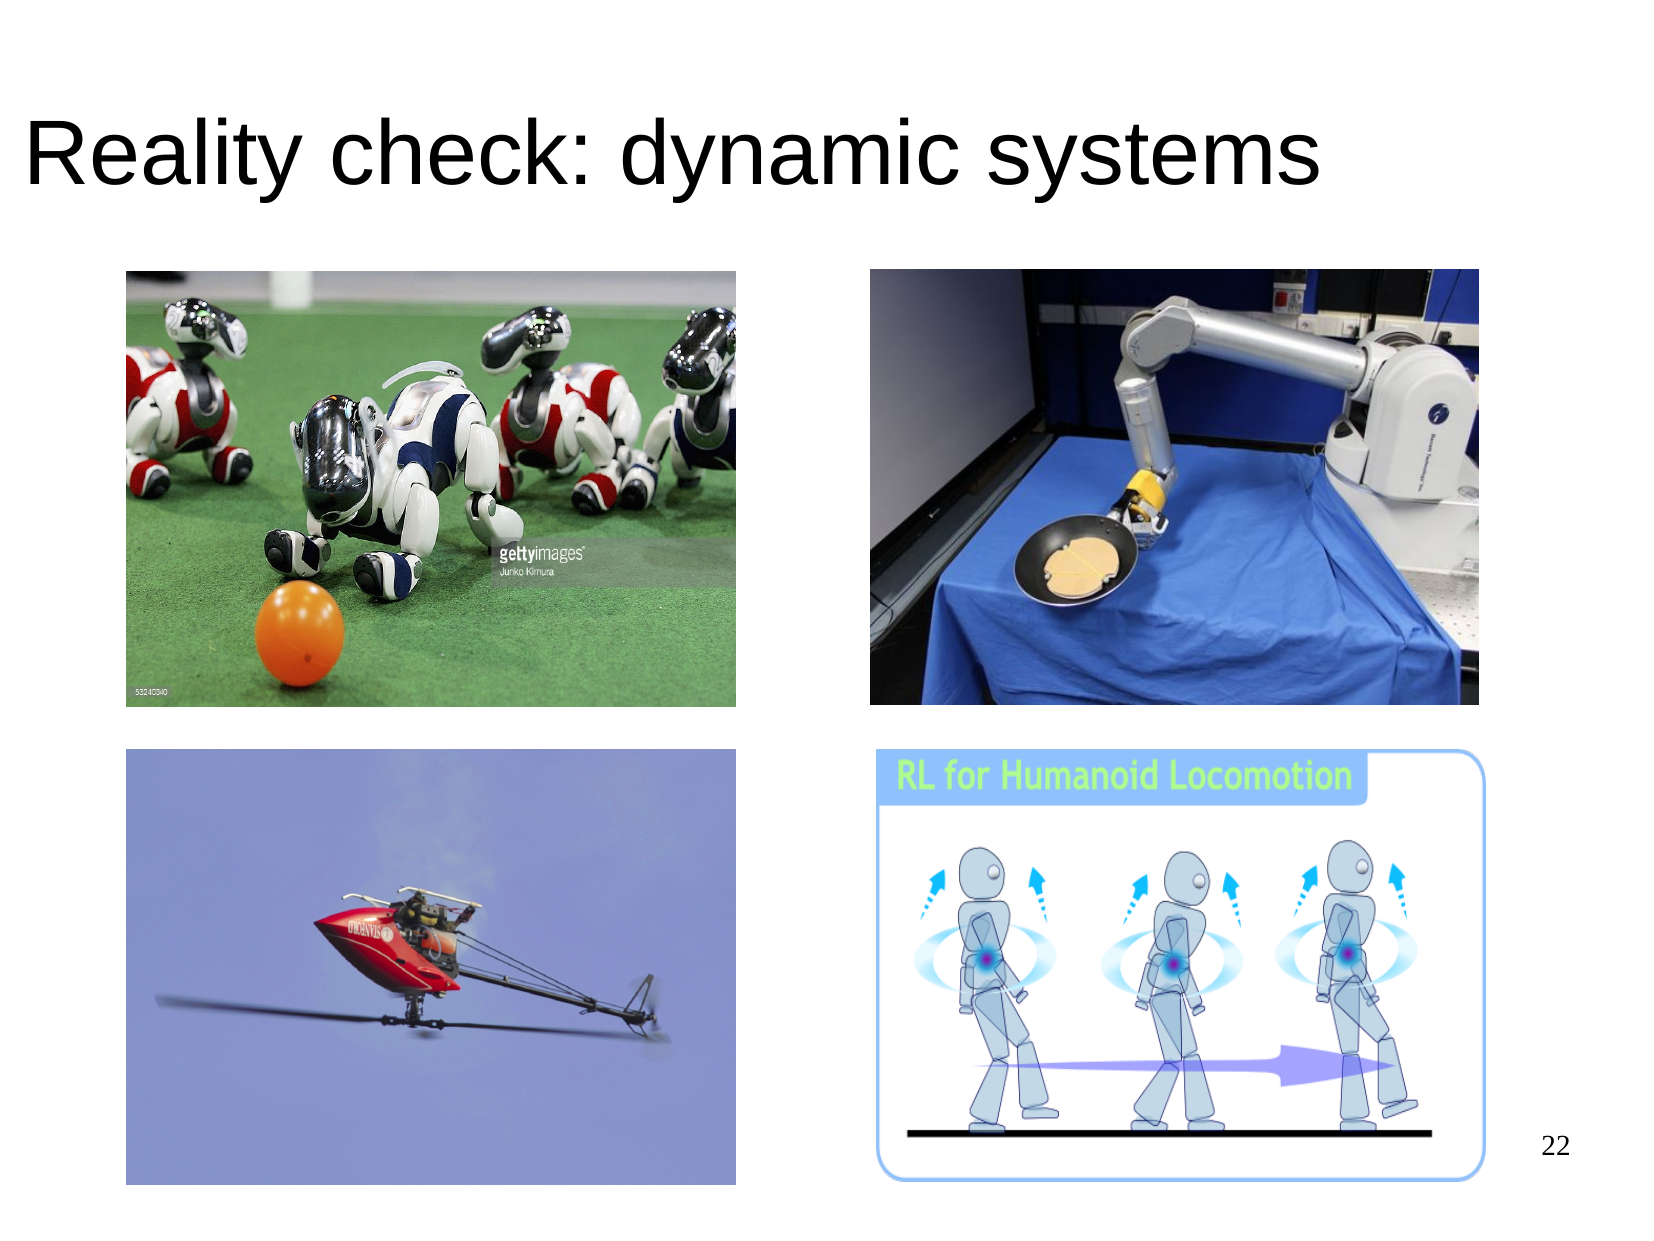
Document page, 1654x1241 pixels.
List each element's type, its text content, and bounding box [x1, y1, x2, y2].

title Reality check: dynamic systems [23, 49, 1512, 257]
picture [126, 271, 736, 707]
picture [126, 749, 736, 1186]
picture [870, 269, 1479, 706]
picture [876, 749, 1486, 1182]
